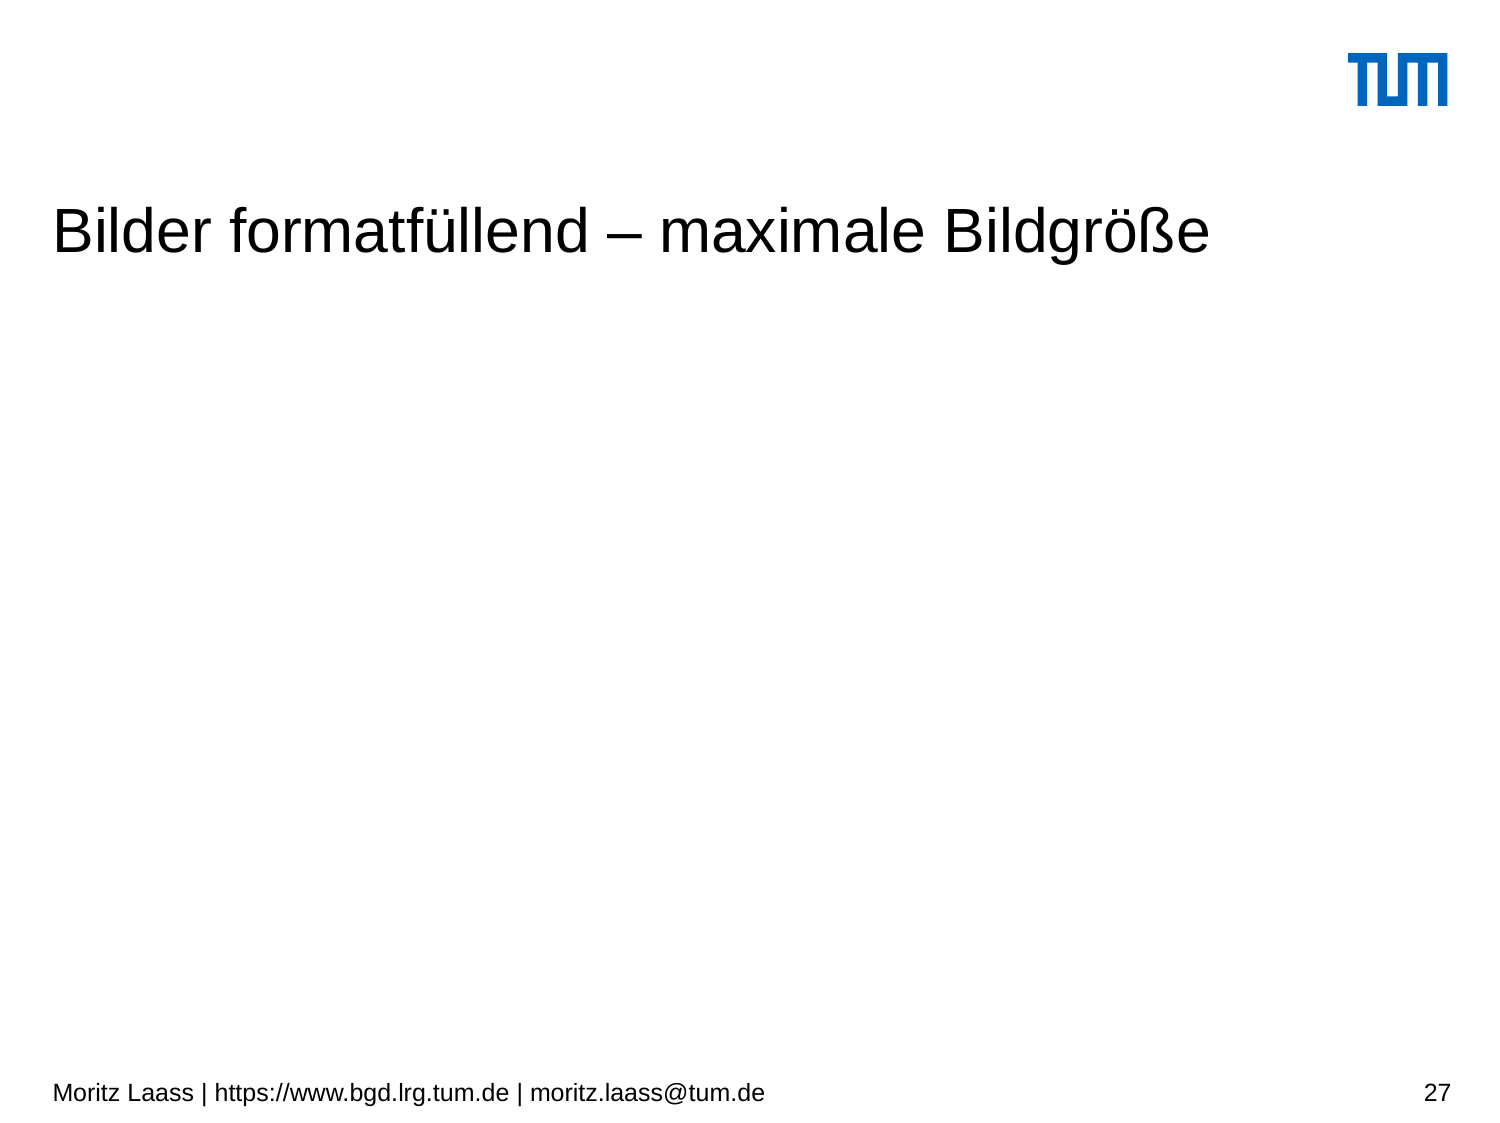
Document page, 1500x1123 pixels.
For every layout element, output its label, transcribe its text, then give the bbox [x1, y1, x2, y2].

title Bilder formatfüllend – maximale Bildgröße [52, 195, 1453, 266]
